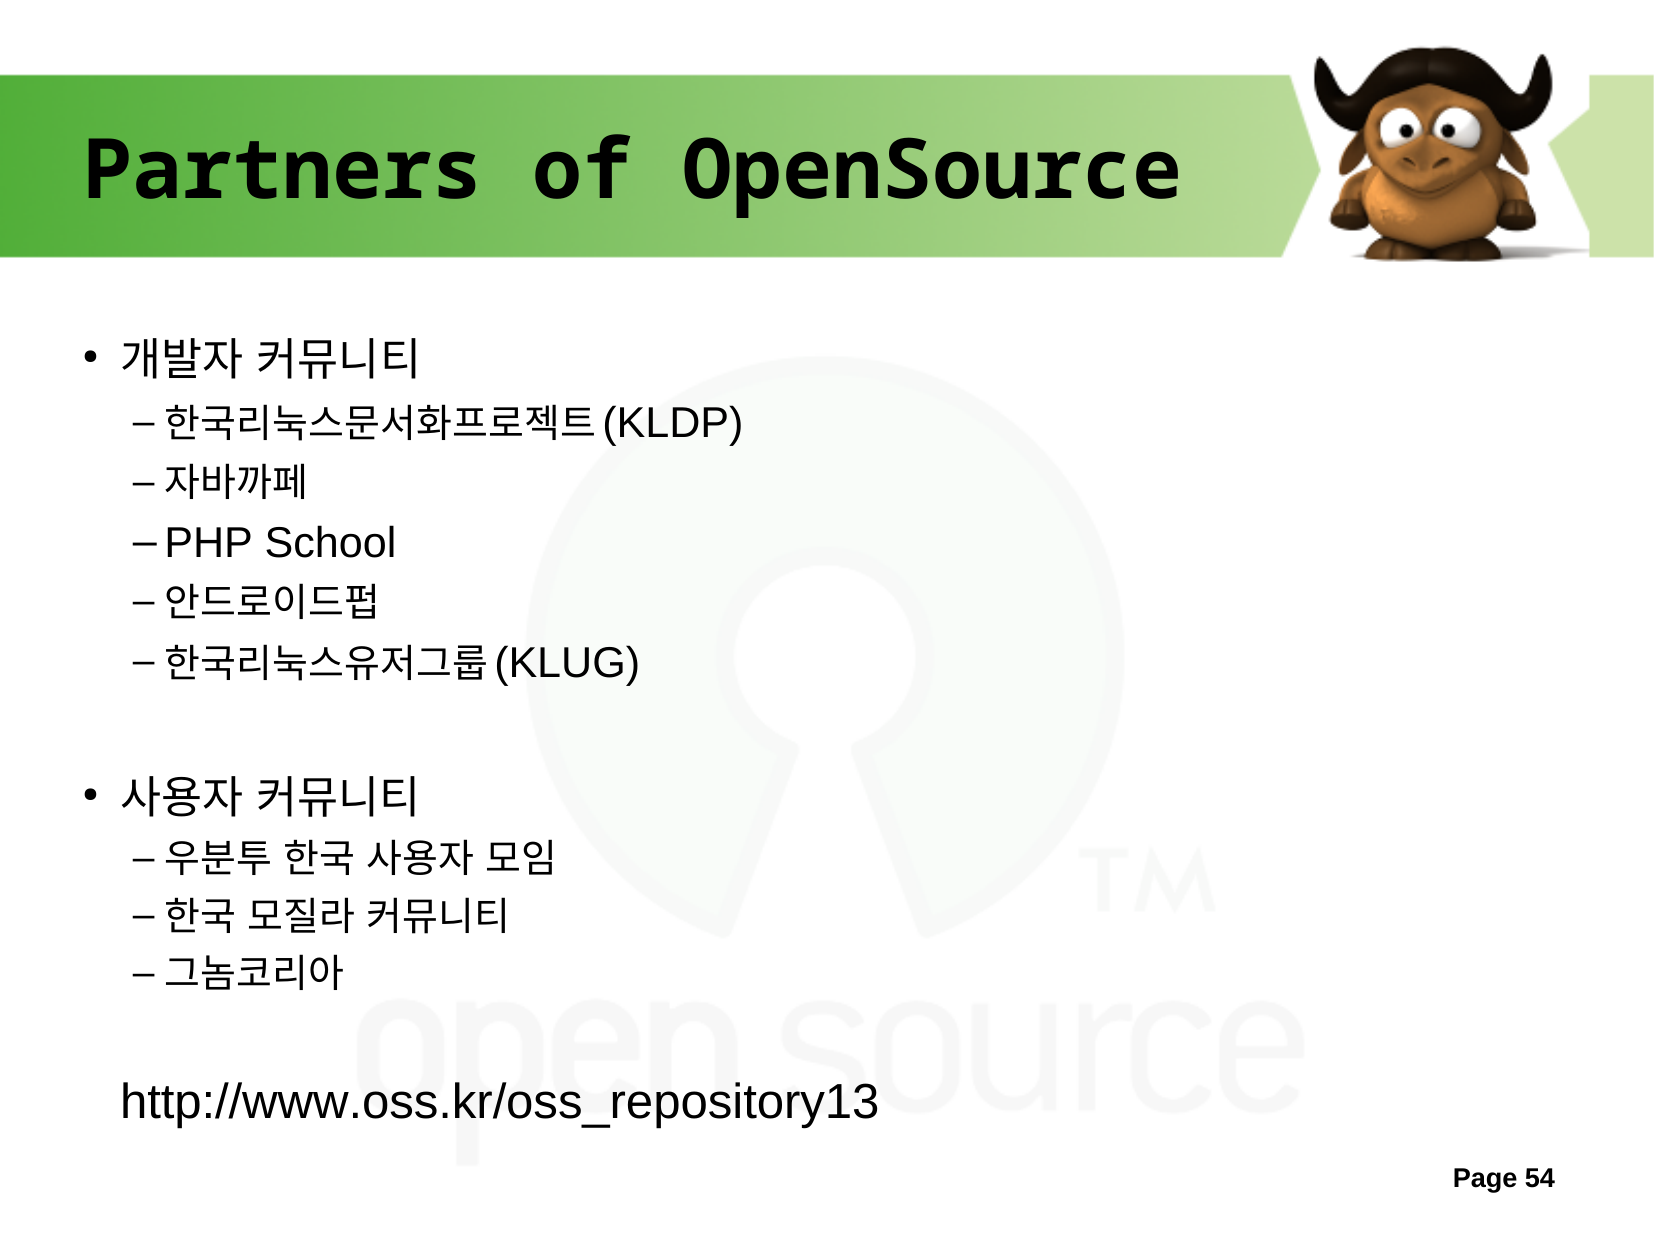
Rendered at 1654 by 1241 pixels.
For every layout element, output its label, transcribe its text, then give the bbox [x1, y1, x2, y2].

picture [0, 0, 1654, 1241]
list 개발자 커뮤니티 한국리눅스문서화프로젝트(KLDP) 자바까페 PHP School 안드로이드펍 한국리눅스유저그룹(KLUG) 사용자 커뮤니티 우분투 한국 사용자 모임 한국 모질라 커뮤니티 그놈코리아 http://www.oss.kr/oss_repository13 [82, 330, 1571, 1134]
title Partners of OpenSource [82, 61, 1571, 269]
